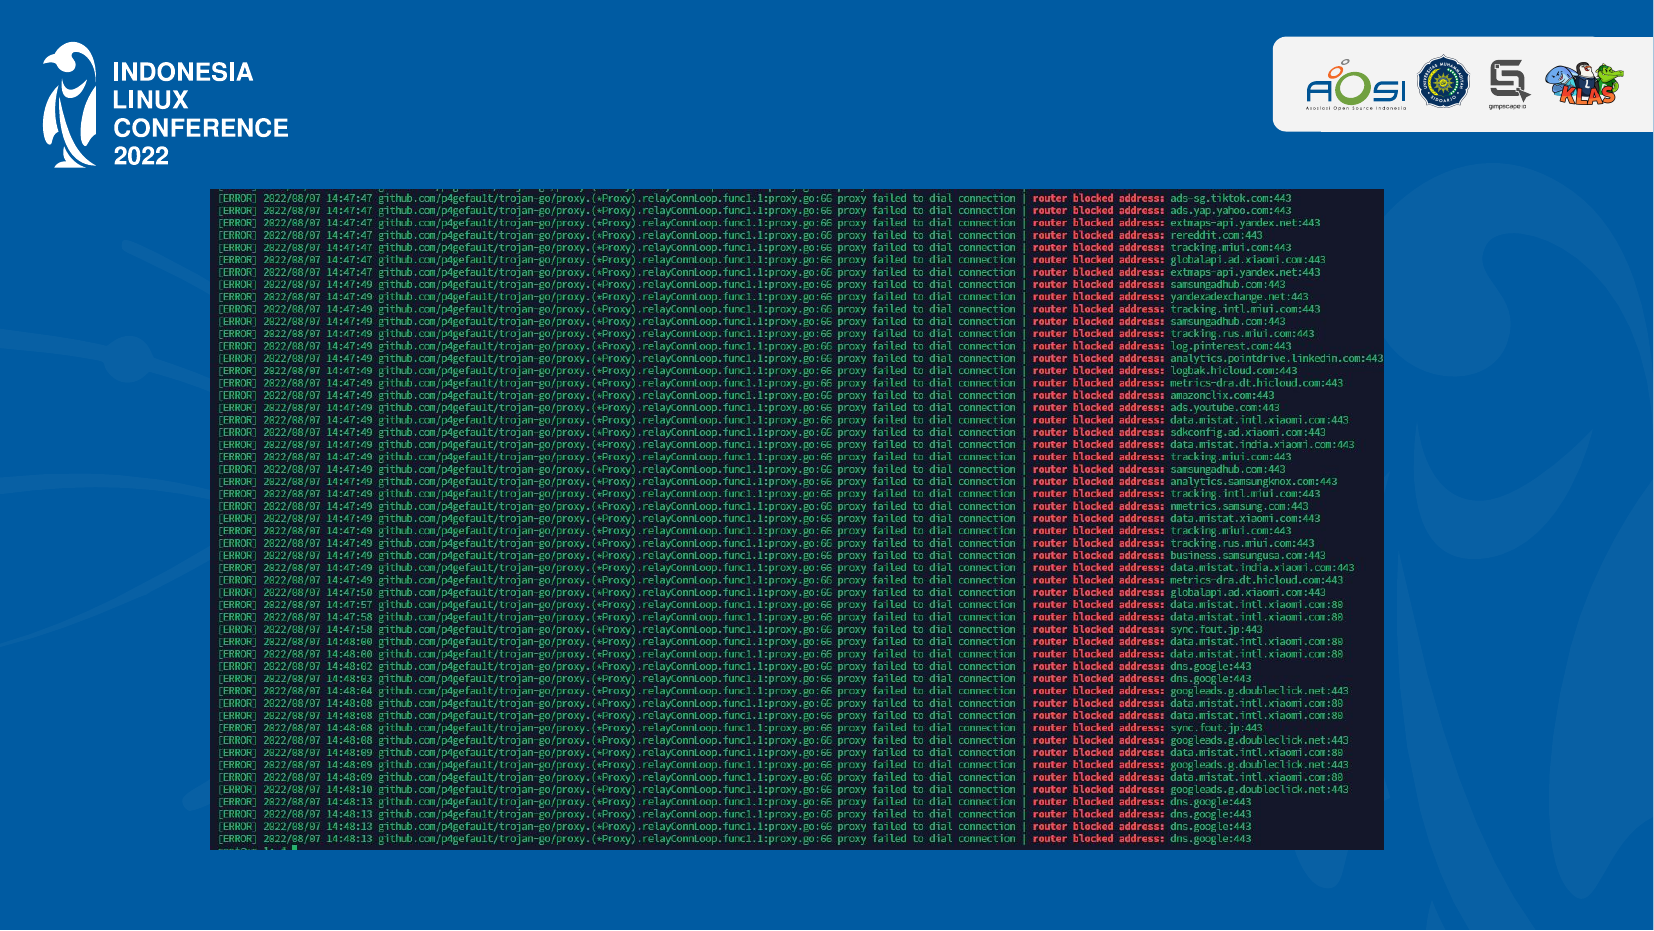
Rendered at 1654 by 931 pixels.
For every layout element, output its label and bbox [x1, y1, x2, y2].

picture [1416, 54, 1471, 108]
picture [1545, 62, 1624, 105]
picture [210, 189, 1384, 850]
